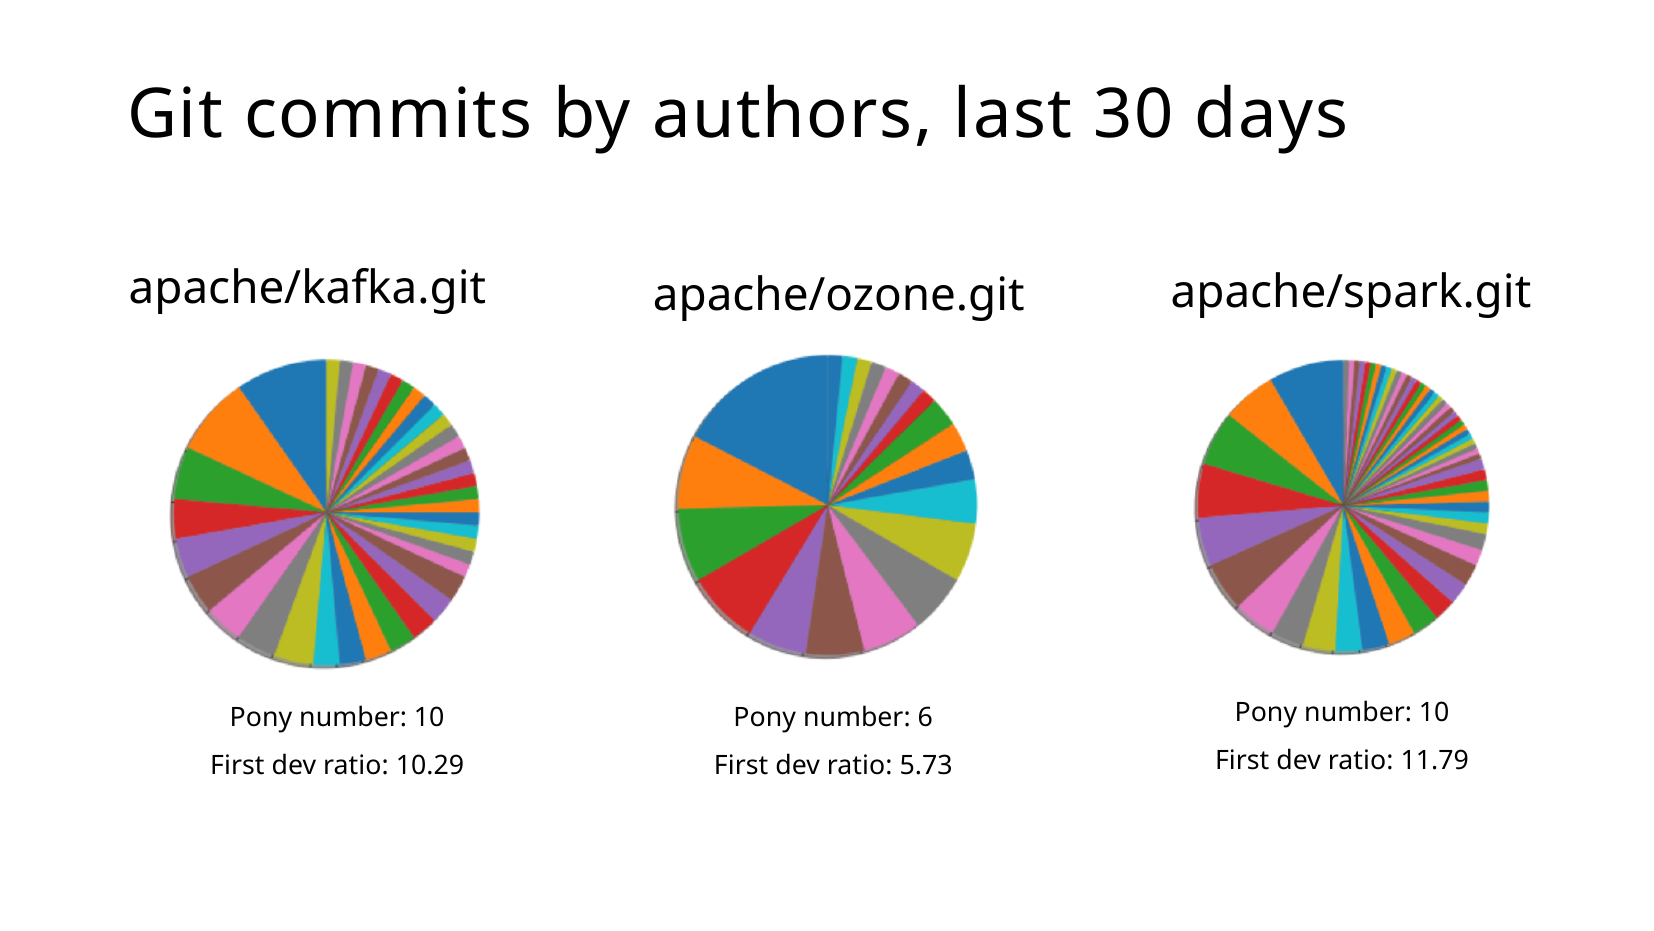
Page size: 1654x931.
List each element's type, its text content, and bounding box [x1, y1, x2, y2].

title Git commits by authors, last 30 days [127, 68, 1654, 153]
picture [657, 343, 995, 672]
list apache/kafka.git [97, 254, 518, 341]
list apache/ozone.git [629, 261, 1049, 348]
picture [156, 340, 495, 686]
picture [1173, 338, 1512, 673]
list Pony number: 10 First dev ratio: 10.29 [127, 697, 547, 784]
list apache/spark.git [1141, 258, 1561, 345]
list Pony number: 10 First dev ratio: 11.79 [1132, 693, 1552, 780]
list Pony number: 6 First dev ratio: 5.73 [623, 697, 1044, 784]
